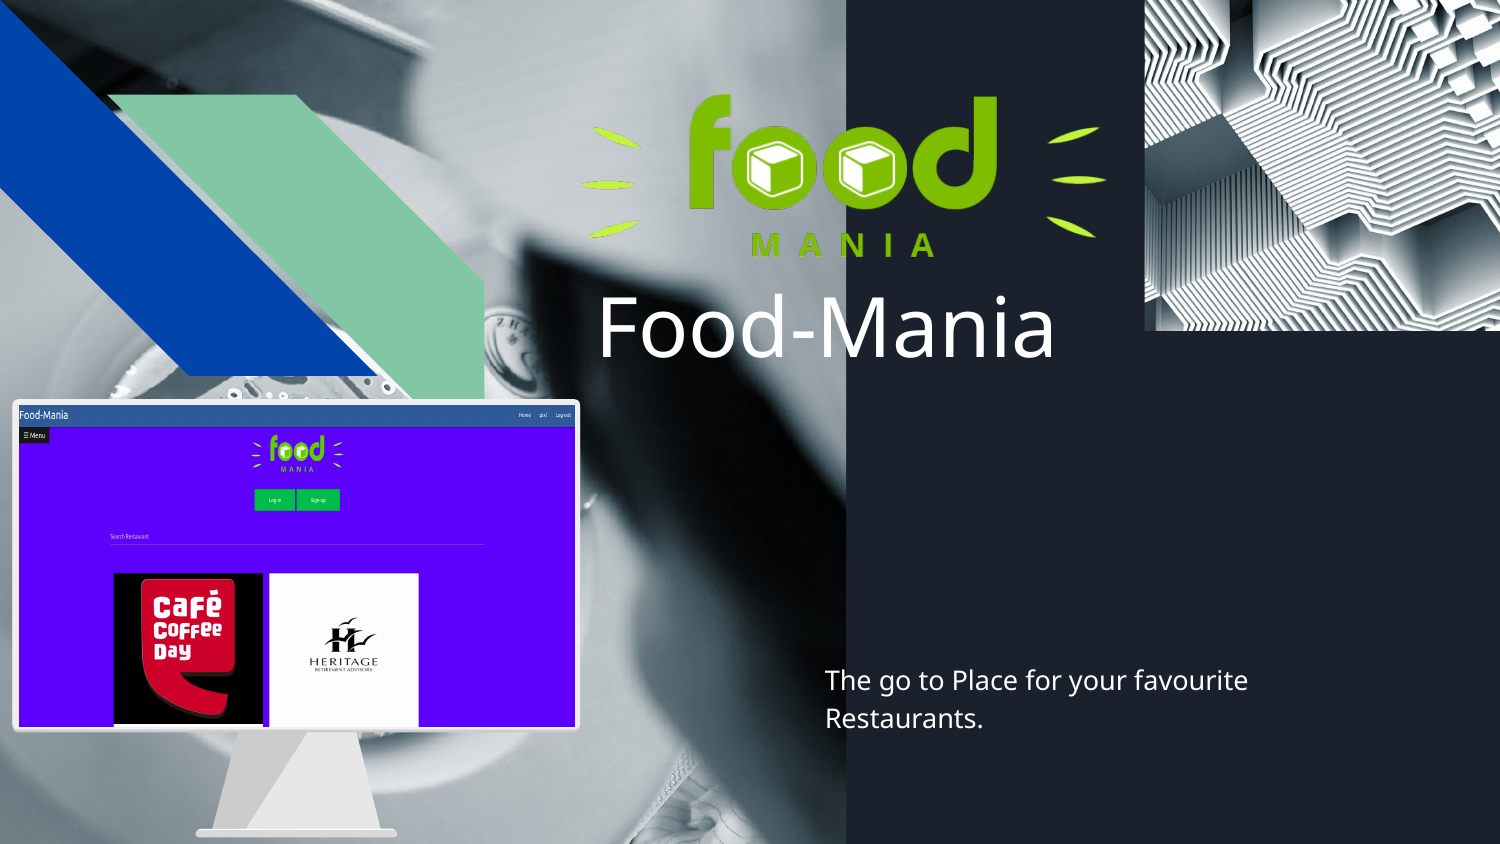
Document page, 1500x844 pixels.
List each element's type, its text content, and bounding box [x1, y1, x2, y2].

picture [19, 405, 575, 727]
title Food-Mania [580, 258, 1404, 518]
picture [10, 0, 438, 197]
picture [580, 93, 1107, 259]
text_box [12, 399, 581, 838]
subtitle The go to Place for your favourite Restaurants. [809, 643, 1404, 727]
picture [1365, 0, 1500, 189]
